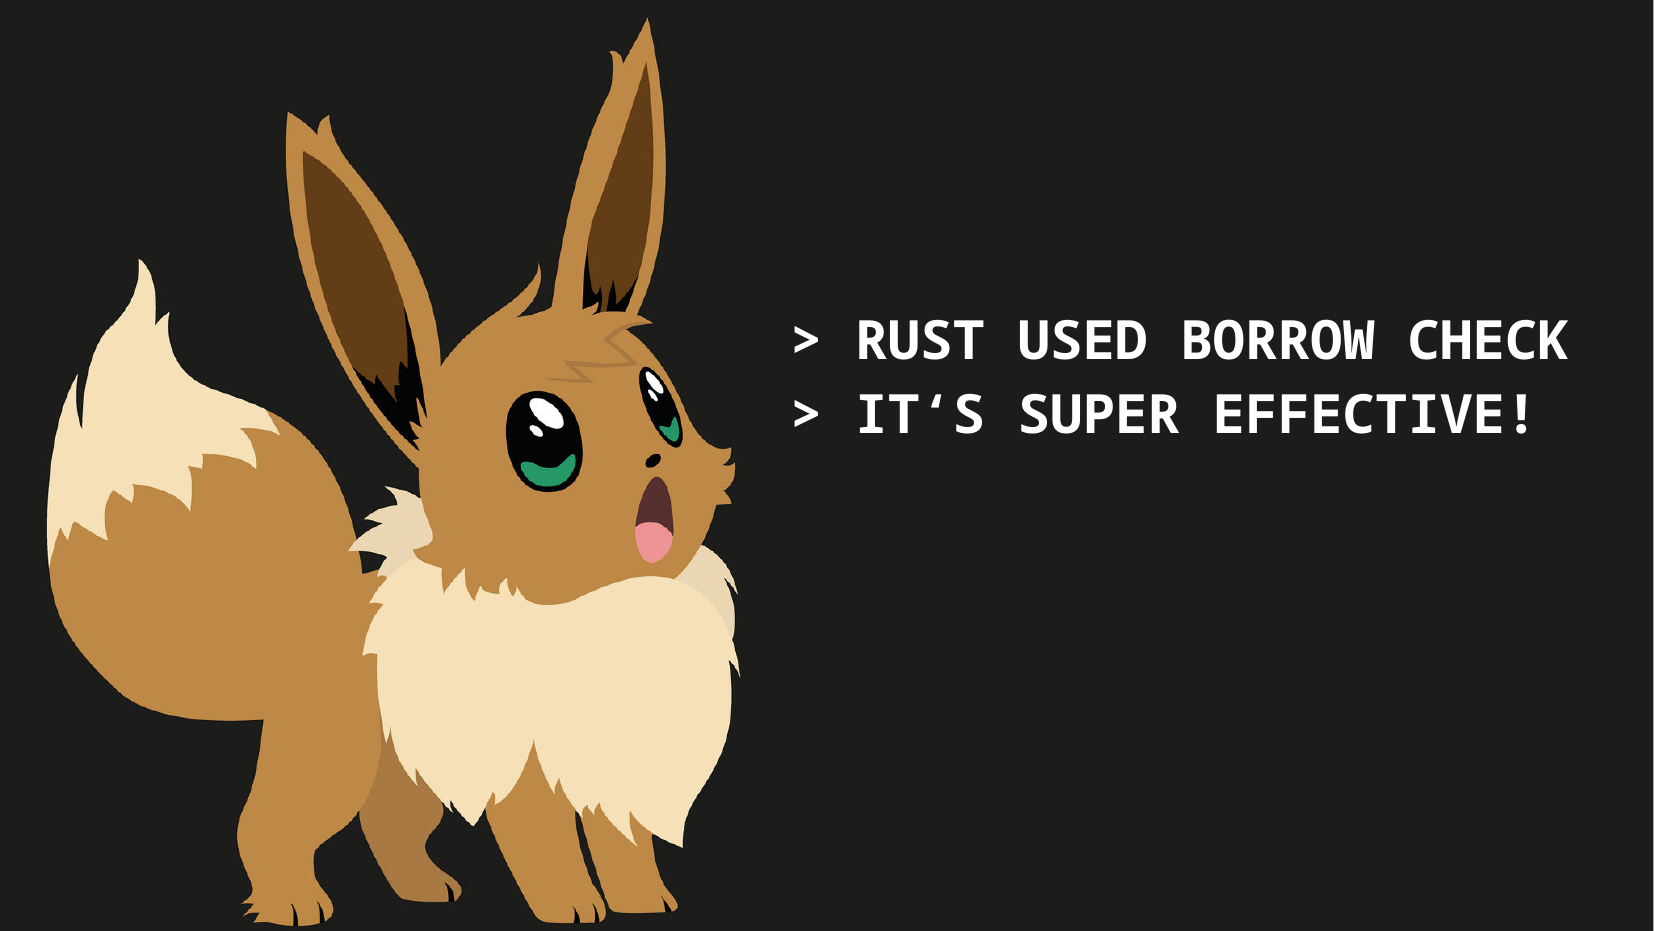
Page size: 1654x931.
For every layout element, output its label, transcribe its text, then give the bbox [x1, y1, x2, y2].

text_box > RUST USED BORROW CHECK > IT‘S SUPER EFFECTIVE! [775, 293, 1586, 432]
picture [0, 0, 1654, 931]
